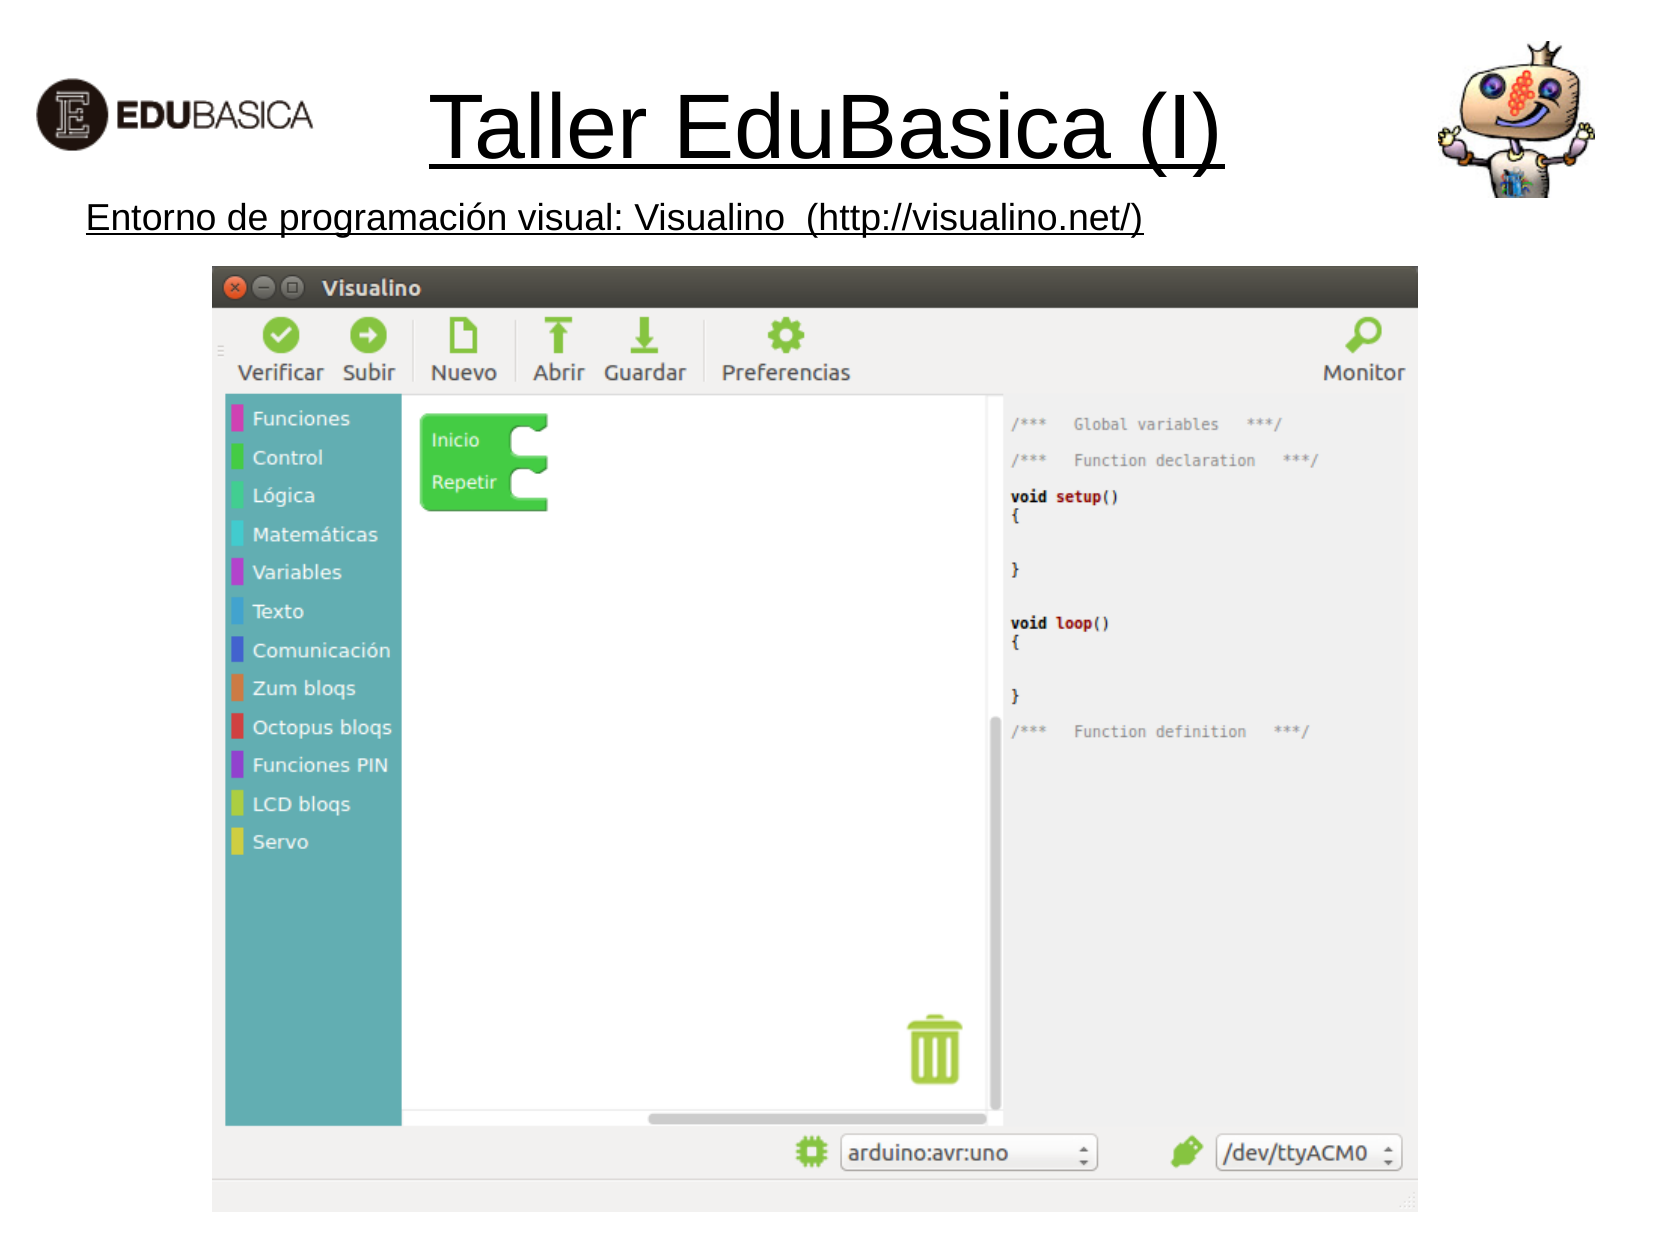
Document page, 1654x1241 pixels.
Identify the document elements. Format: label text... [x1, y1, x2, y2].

title Taller EduBasica (I) [82, 23, 1571, 231]
text_box Entorno de programación visual: Visualino (http://visualino.net/) [70, 189, 1159, 247]
picture [1438, 41, 1595, 198]
picture [212, 266, 1418, 1212]
picture [35, 77, 316, 154]
